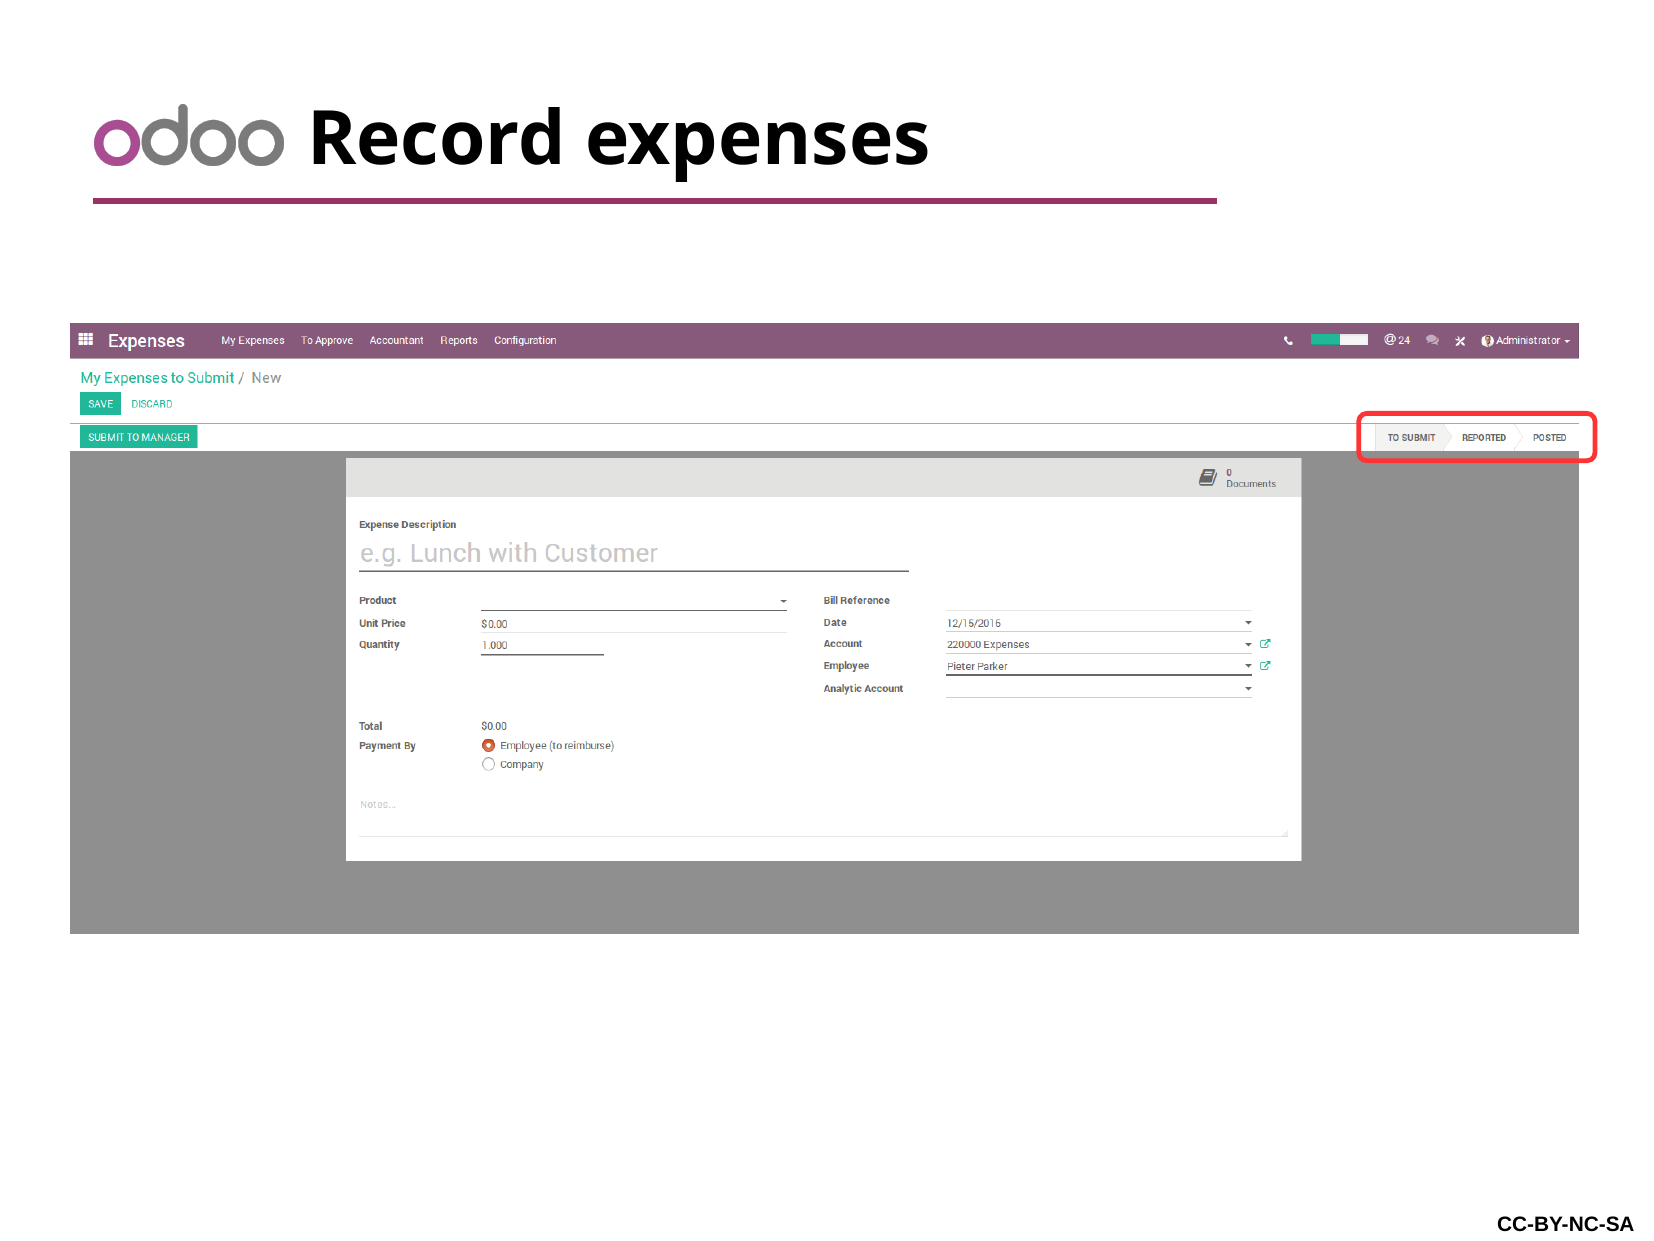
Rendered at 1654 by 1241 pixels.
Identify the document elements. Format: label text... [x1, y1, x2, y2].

text_box [1358, 413, 1596, 461]
picture [94, 104, 284, 166]
text_box CC-BY-NC-SA [1482, 1204, 1654, 1241]
title Record expenses [307, 31, 1570, 239]
picture [70, 323, 1579, 934]
